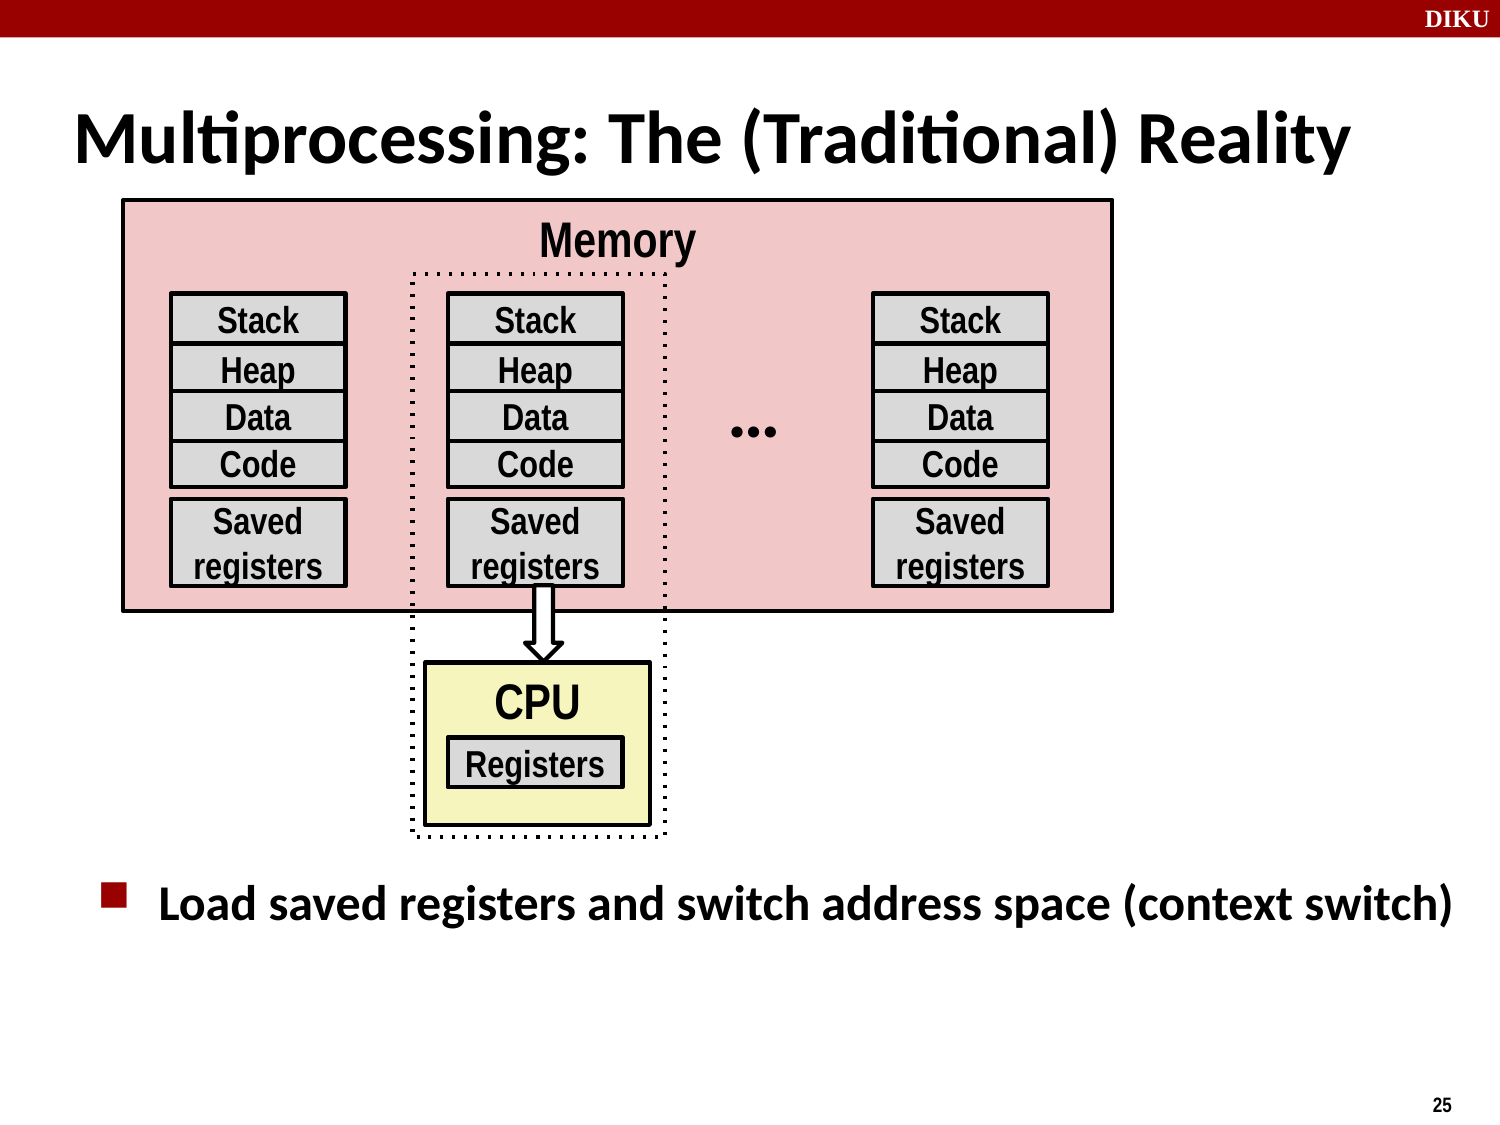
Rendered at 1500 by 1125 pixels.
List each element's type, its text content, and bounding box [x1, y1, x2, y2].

text_box Data [447, 390, 623, 441]
text_box Registers [447, 737, 623, 788]
text_box Stack [447, 293, 623, 343]
text_box Saved registers [170, 498, 346, 587]
text_box Saved registers [447, 498, 623, 587]
text_box Heap [985, 366, 992, 380]
text_box Stack [872, 293, 1048, 343]
text_box Load saved registers and switch address space (context switch) [87, 862, 1488, 950]
text_box Heap [170, 343, 346, 390]
text_box Multiprocessing: The (Traditional) Reality [58, 71, 1450, 197]
text_box … [713, 355, 796, 460]
text_box Heap [872, 343, 1048, 390]
text_box Data [872, 390, 1048, 441]
text_box Code [447, 441, 623, 488]
text_box Code [872, 441, 1048, 488]
text_box CPU [425, 662, 650, 825]
text_box Memory [123, 200, 1113, 612]
text_box Saved registers [872, 498, 1048, 587]
text_box Data [170, 390, 346, 441]
text_box Code [170, 441, 346, 488]
text_box Stack [170, 293, 346, 343]
text_box [524, 585, 563, 662]
text_box Heap [282, 366, 289, 380]
text_box Heap [447, 343, 623, 390]
text_box Heap [560, 366, 567, 380]
